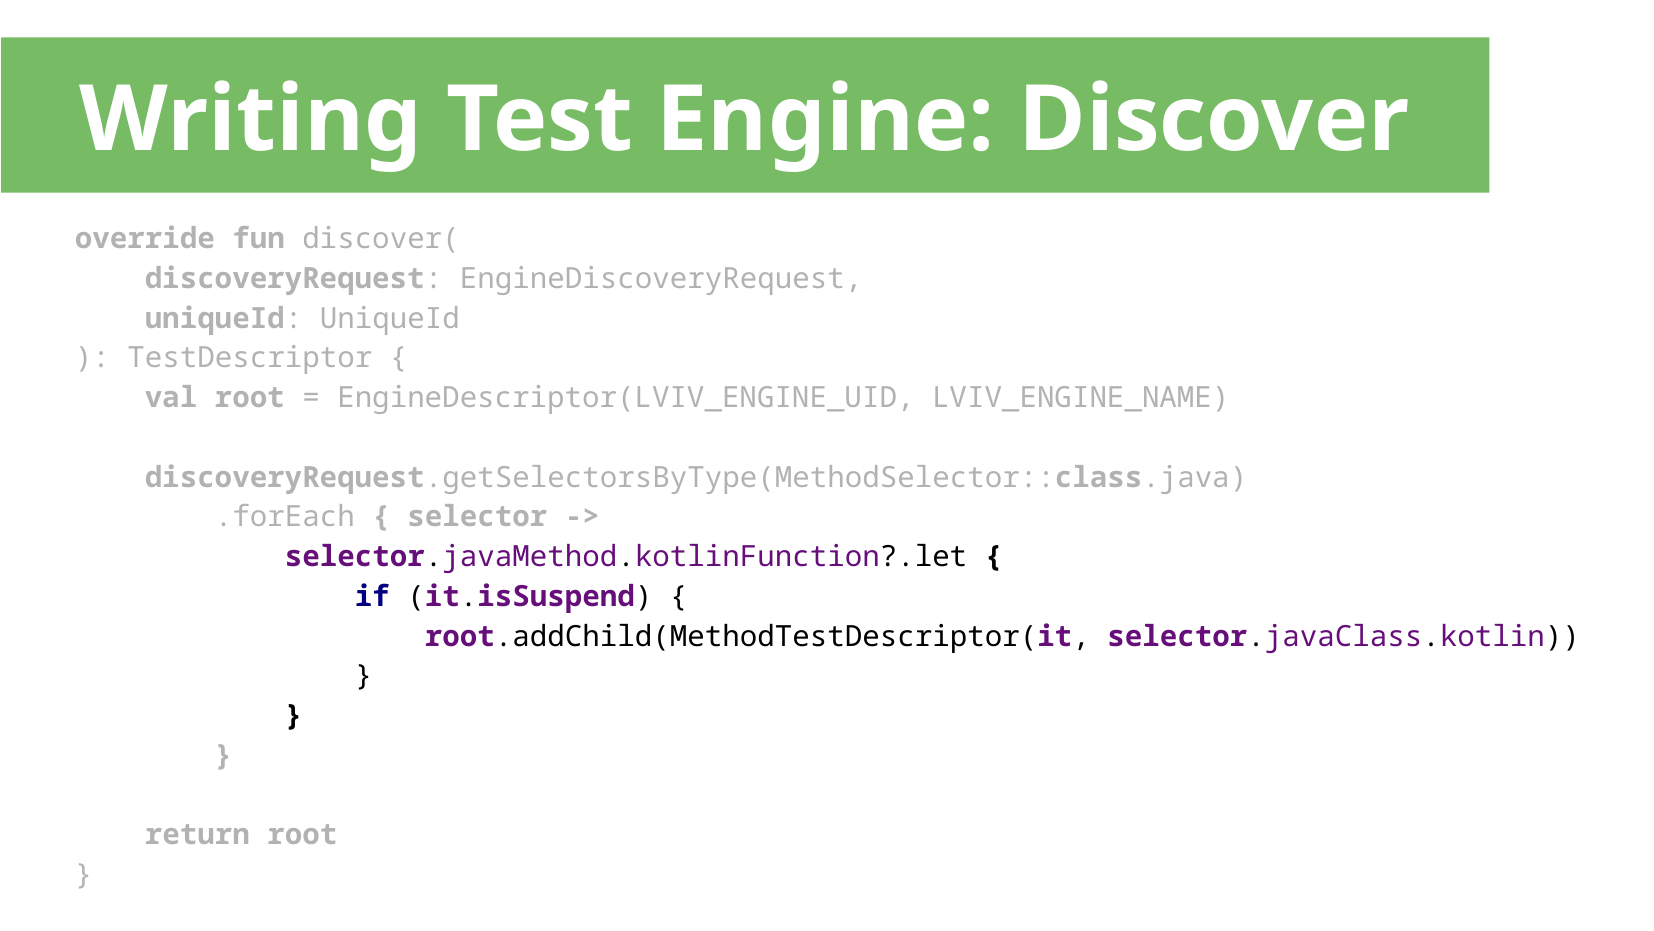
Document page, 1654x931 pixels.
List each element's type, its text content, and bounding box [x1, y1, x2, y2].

title Writing Test Engine: Discover [1, 37, 1490, 193]
text_box override fun discover( discoveryRequest: EngineDiscoveryRequest, uniqueId: UniqueId ): TestDescriptor { val root = EngineDescriptor(LVIV_ENGINE_UID, LVIV_ENGINE_NAME) discoveryRequest.getSelectorsByType(MethodSelector::class.java) .forEach { selector -> selector.javaMethod.kotlinFunction?.let { if (it.isSuspend) { root.addChild(MethodTestDescriptor(it, selector.javaClass.kotlin)) } } } return root } [60, 210, 1595, 821]
